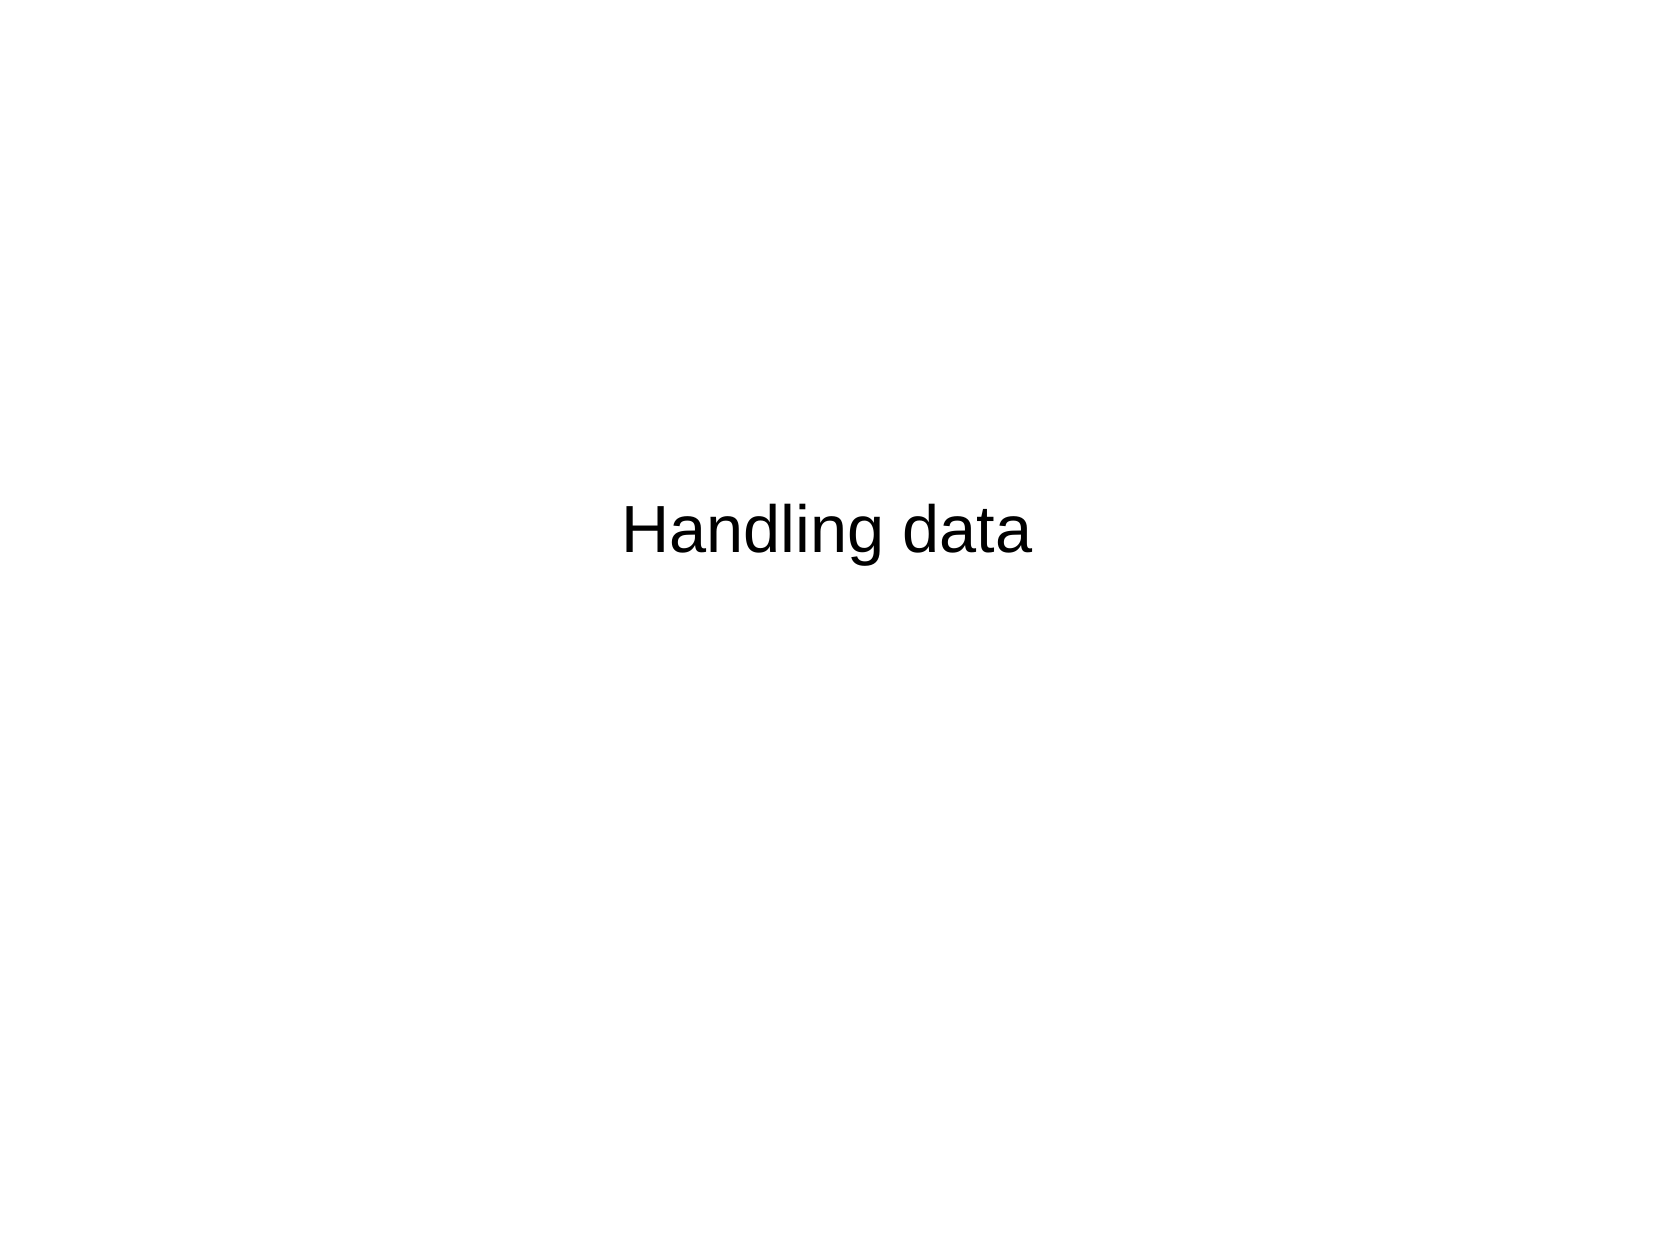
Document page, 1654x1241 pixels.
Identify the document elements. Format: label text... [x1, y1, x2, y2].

subtitle Handling data [82, 49, 1571, 1010]
